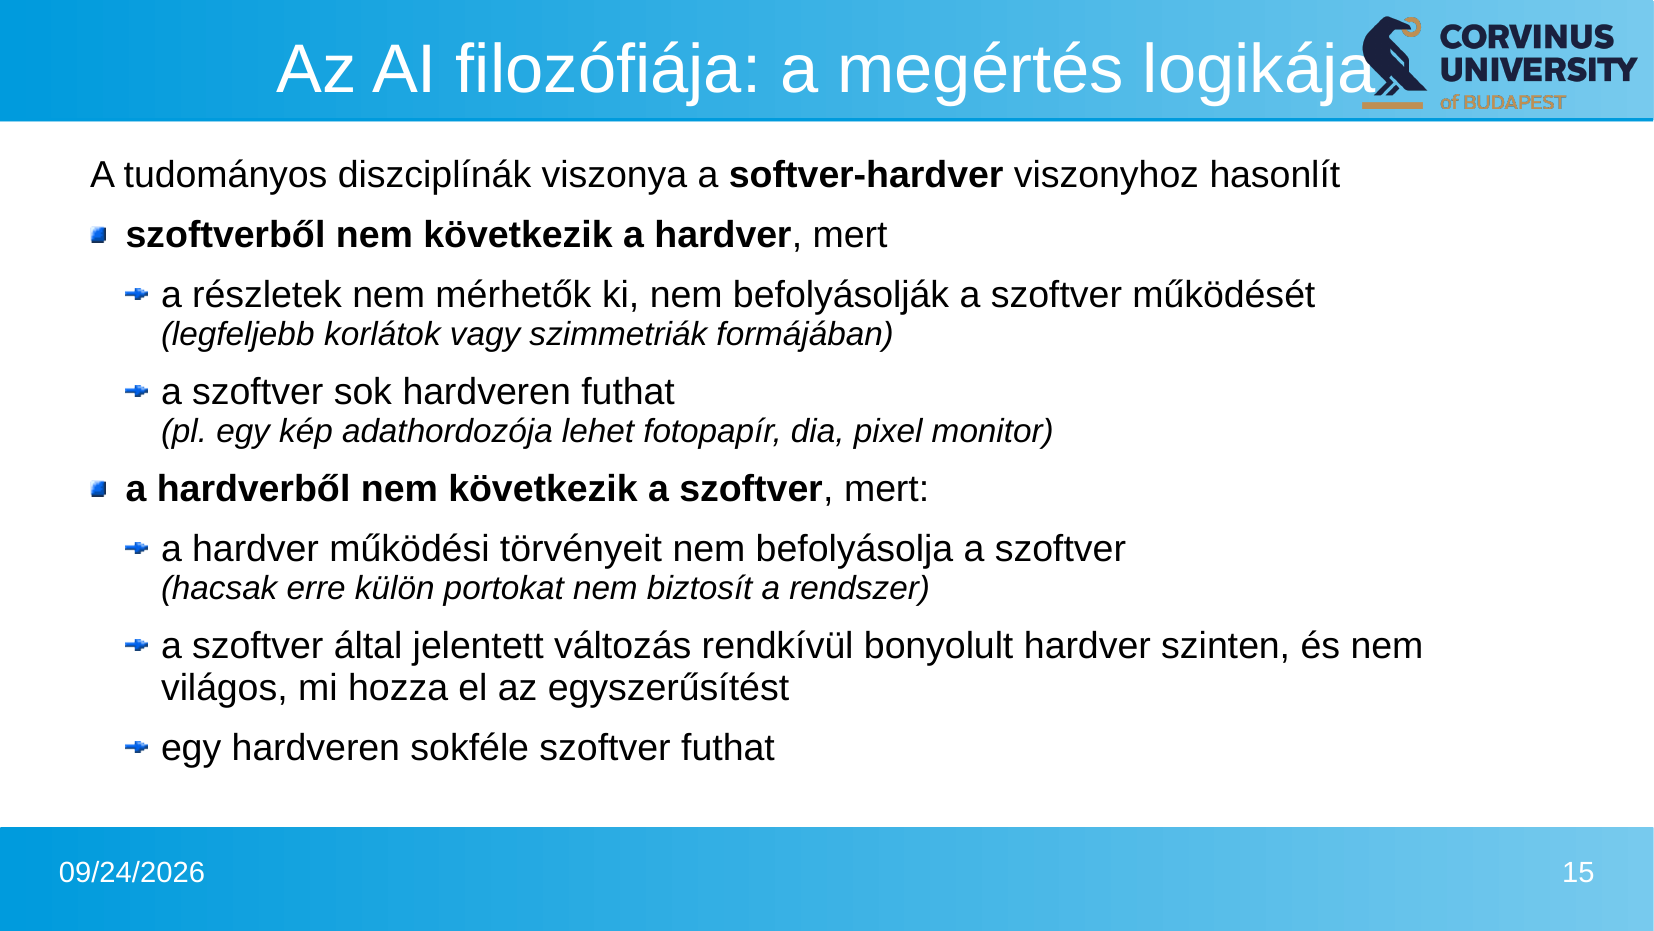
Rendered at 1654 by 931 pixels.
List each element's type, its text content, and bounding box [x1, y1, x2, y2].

text_box A tudományos diszciplínák viszonya a softver-hardver viszonyhoz hasonlít szoftverből nem következik a hardver, mert a részletek nem mérhetők ki, nem befolyásolják a szoftver működését (legfeljebb korlátok vagy szimmetriák formájában) a szoftver sok hardveren futhat (pl. egy kép adathordozója lehet fotopapír, dia, pixel monitor) a hardverből nem következik a szoftver, mert: a hardver működési törvényeit nem befolyásolja a szoftver (hacsak erre külön portokat nem biztosít a rendszer) a szoftver által jelentett változás rendkívül bonyolult hardver szinten, és nem világos, mi hozza el az egyszerűsítést egy hardveren sokféle szoftver futhat [75, 145, 1531, 812]
picture [1362, 16, 1638, 109]
title Az AI filozófiája: a megértés logikája [59, 29, 1362, 108]
